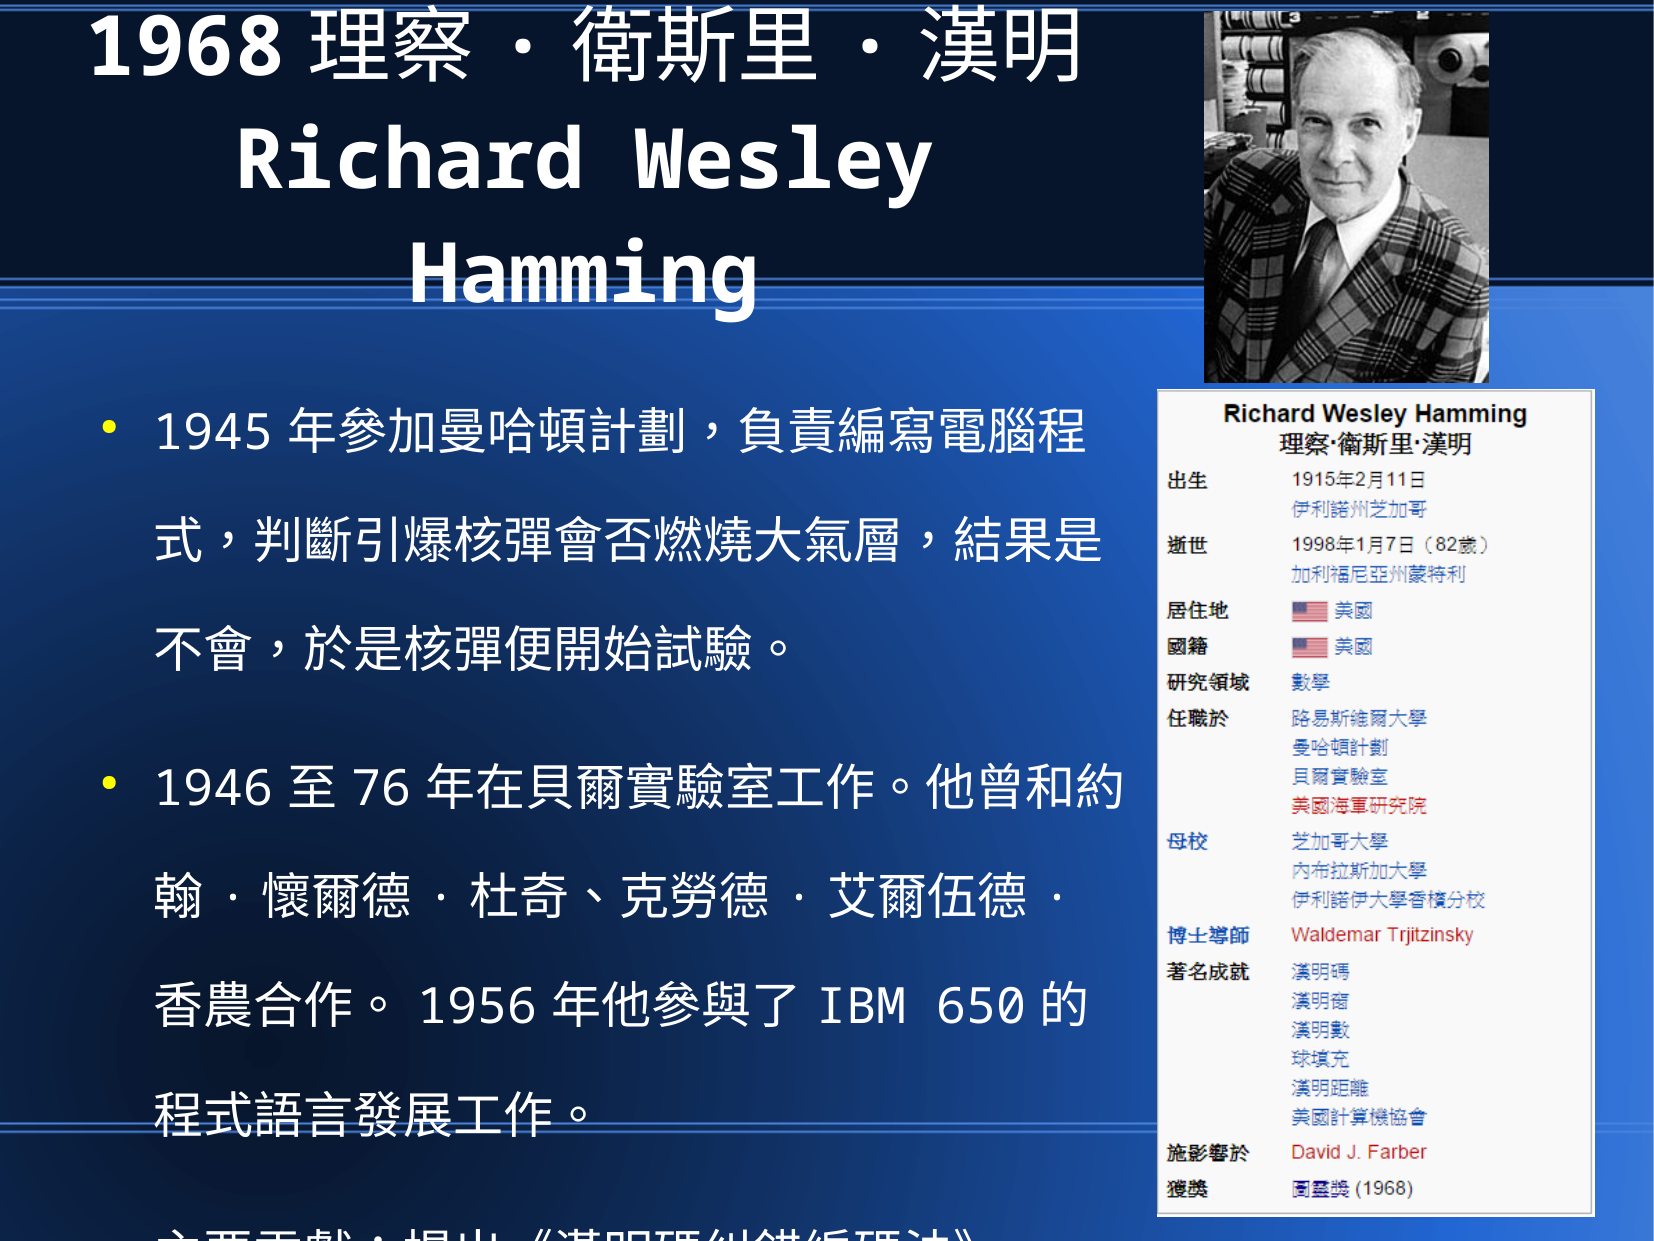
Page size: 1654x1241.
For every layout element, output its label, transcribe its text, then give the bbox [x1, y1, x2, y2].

title 1968理察·衛斯里·漢明 Richard Wesley Hamming [82, 49, 1087, 257]
list 1945年參加曼哈頓計劃，負責編寫電腦程式，判斷引爆核彈會否燃燒大氣層，結果是不會，於是核彈便開始試驗。 1946至76年在貝爾實驗室工作。他曾和約翰·懷爾德·杜奇、克勞德·艾爾伍德·香農合作。1956年他參與了IBM 650的程式語言發展工作。 主要貢獻：提出《漢明碼糾錯編碼法》 [82, 355, 1134, 1158]
picture [611, 1235, 620, 1241]
picture [0, 0, 1654, 1241]
picture [427, 1233, 444, 1237]
picture [224, 1234, 232, 1239]
picture [632, 1235, 646, 1241]
picture [761, 1235, 772, 1241]
